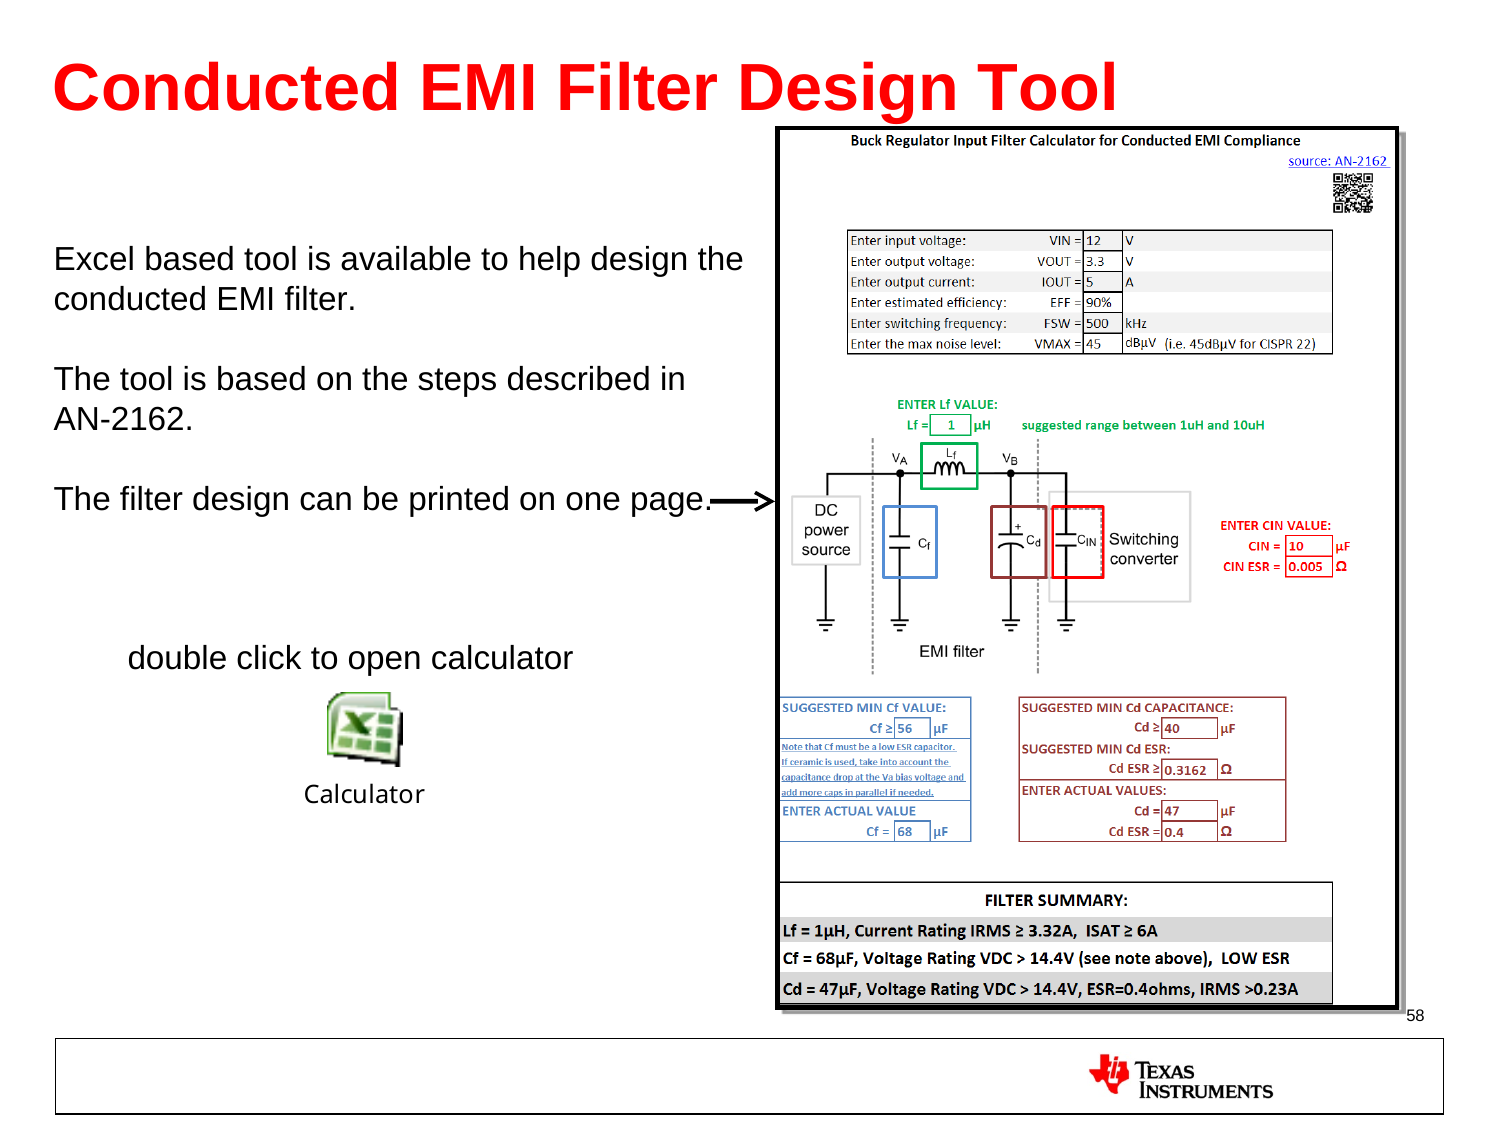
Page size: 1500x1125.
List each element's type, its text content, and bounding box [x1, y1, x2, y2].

title Conducted EMI Filter Design Tool [37, 23, 1426, 158]
chart [253, 692, 477, 867]
picture [779, 130, 1395, 1005]
picture [1087, 1052, 1274, 1099]
text_box <numero> [1089, 997, 1440, 1031]
text_box Excel based tool is available to help design the conducted EMI filter. The tool is based on the steps described in AN-2162. The filter design can be printed on one page. double click to open calculator [38, 229, 777, 765]
